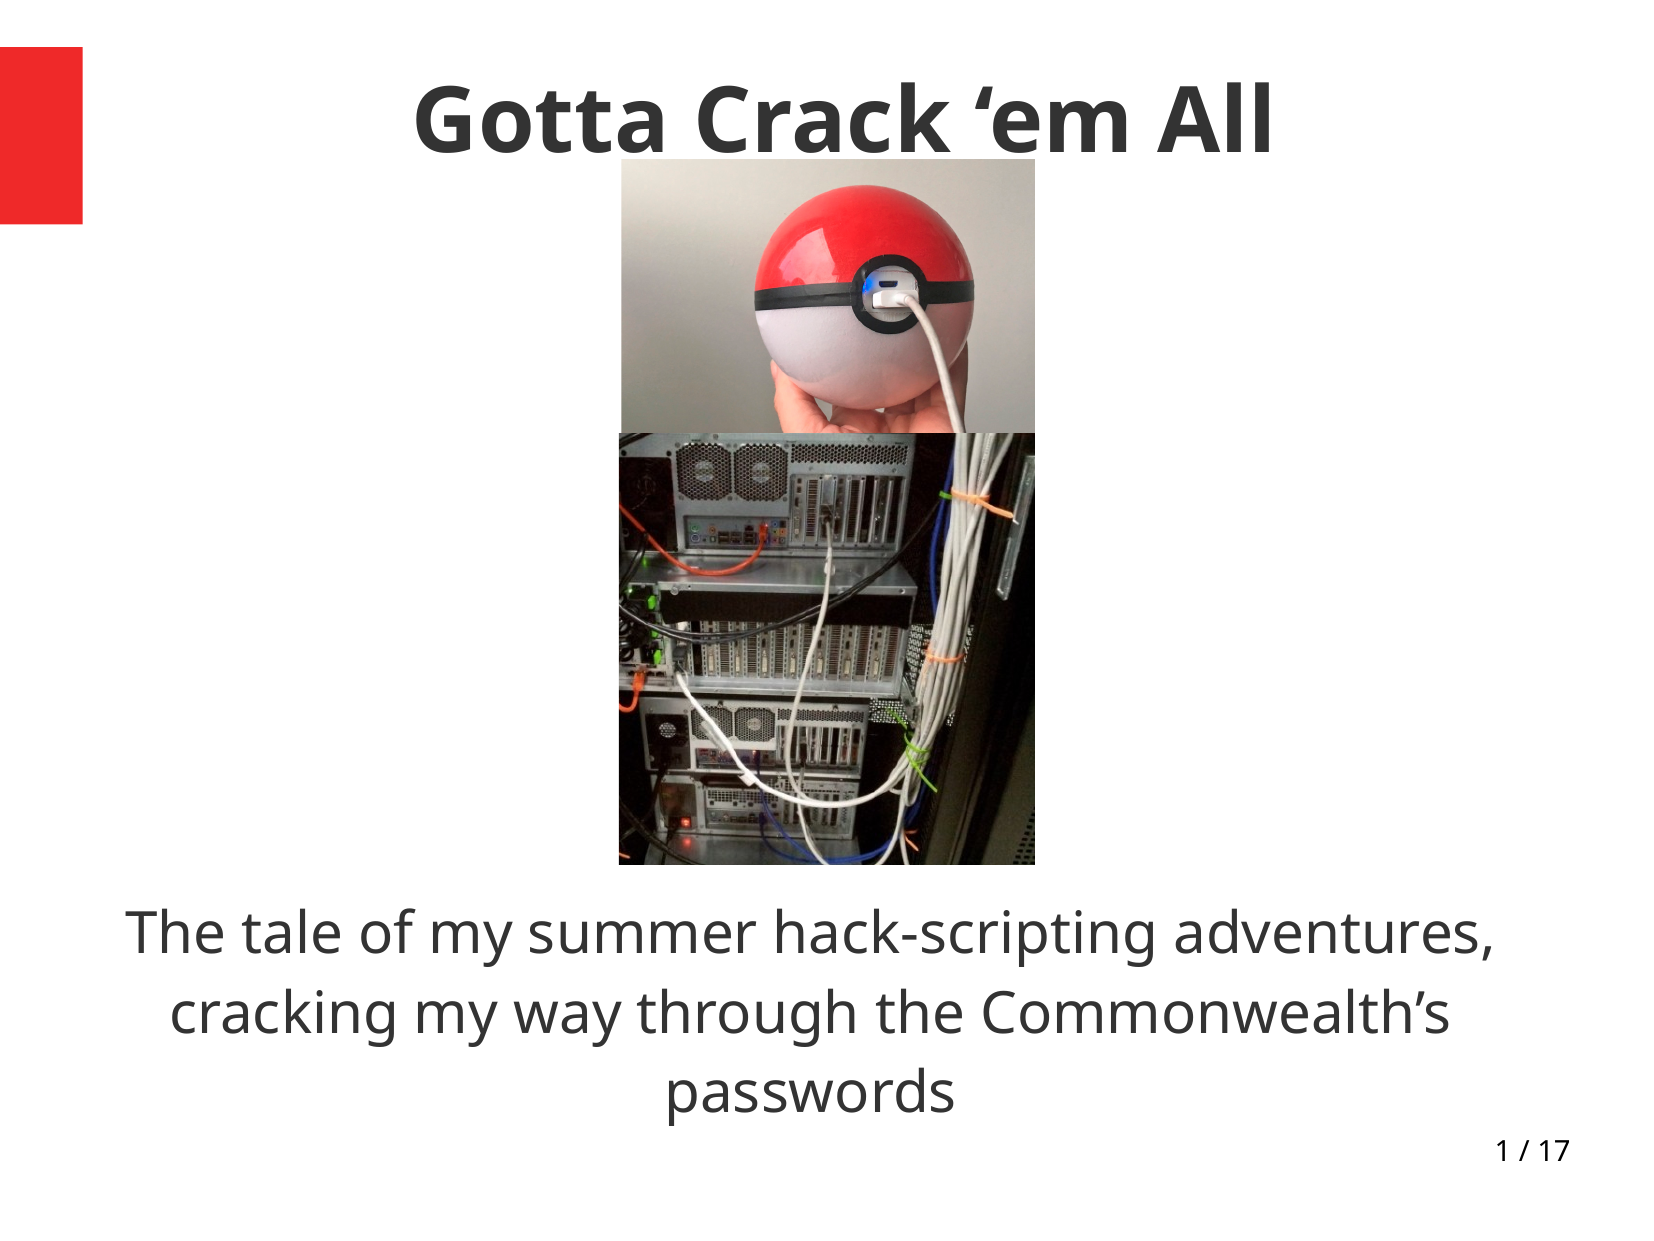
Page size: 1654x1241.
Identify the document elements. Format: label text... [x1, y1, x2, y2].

title Gotta Crack ‘em All [118, 13, 1571, 222]
list The tale of my summer hack-scripting adventures, cracking my way through the Commonwealth’s passwords [15, 891, 1536, 1166]
picture [618, 159, 1036, 865]
